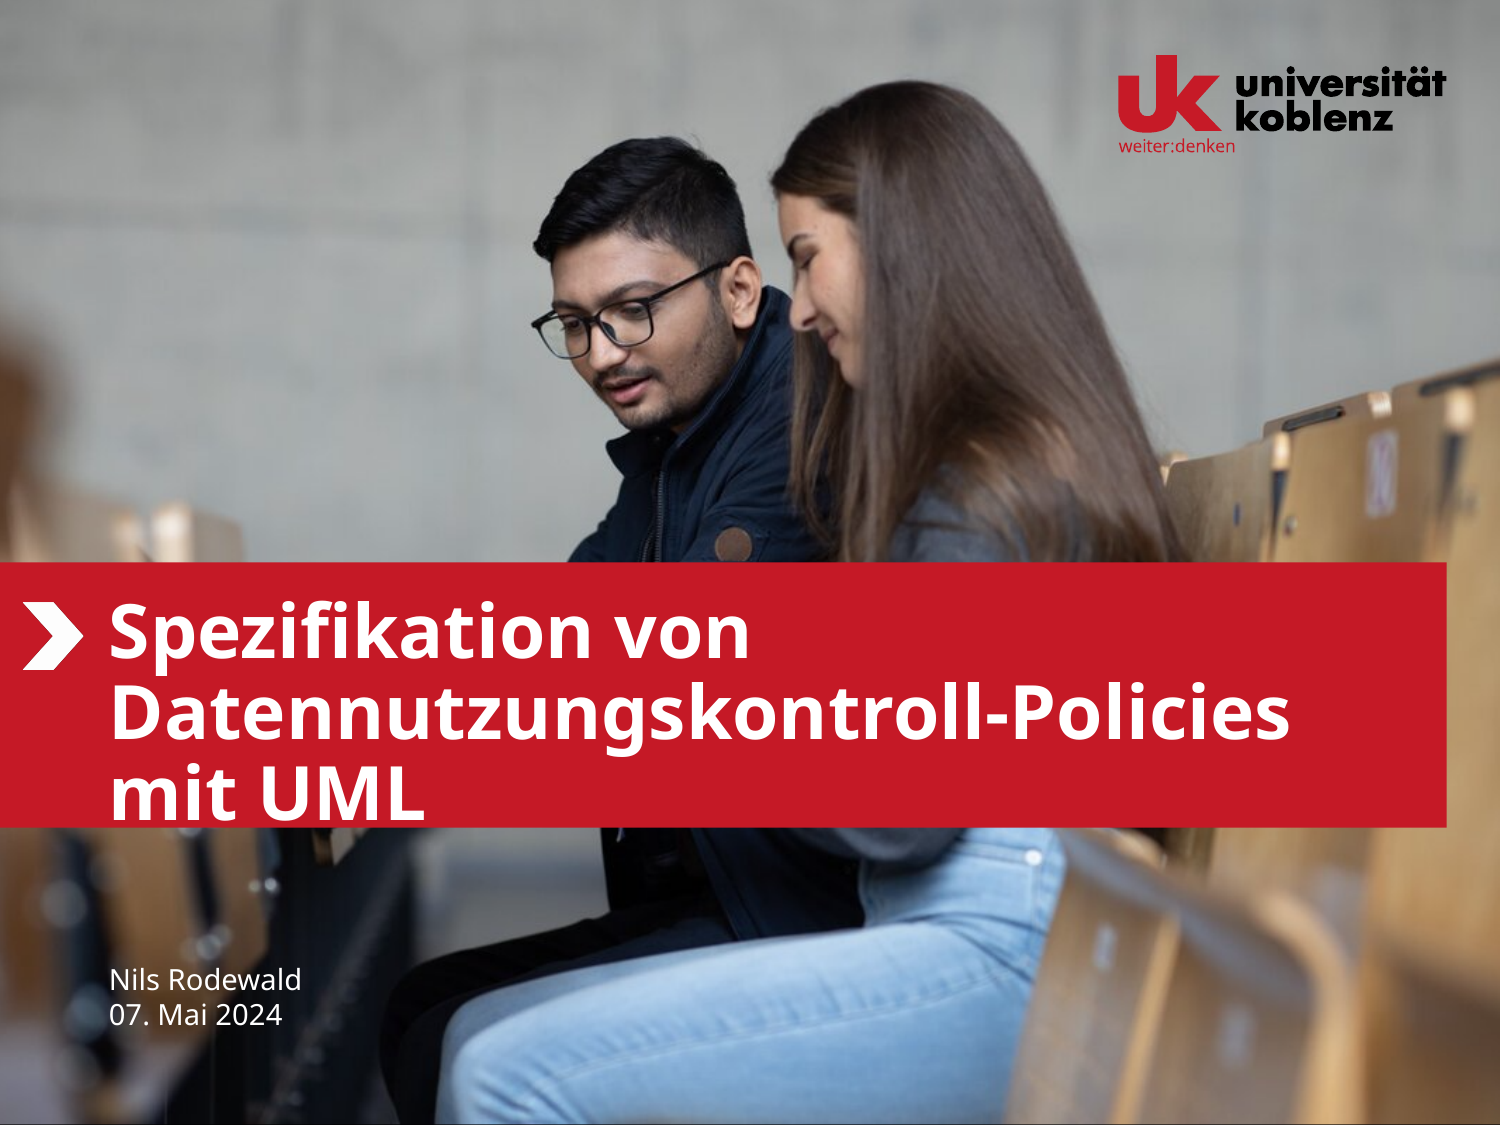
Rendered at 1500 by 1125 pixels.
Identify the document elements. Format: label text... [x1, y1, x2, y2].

list Nils Rodewald 07. Mai 2024 [94, 953, 750, 1125]
title Spezifikation von Datennutzungskontroll-Policies mit UML [93, 586, 1334, 804]
picture [0, 0, 1500, 1125]
